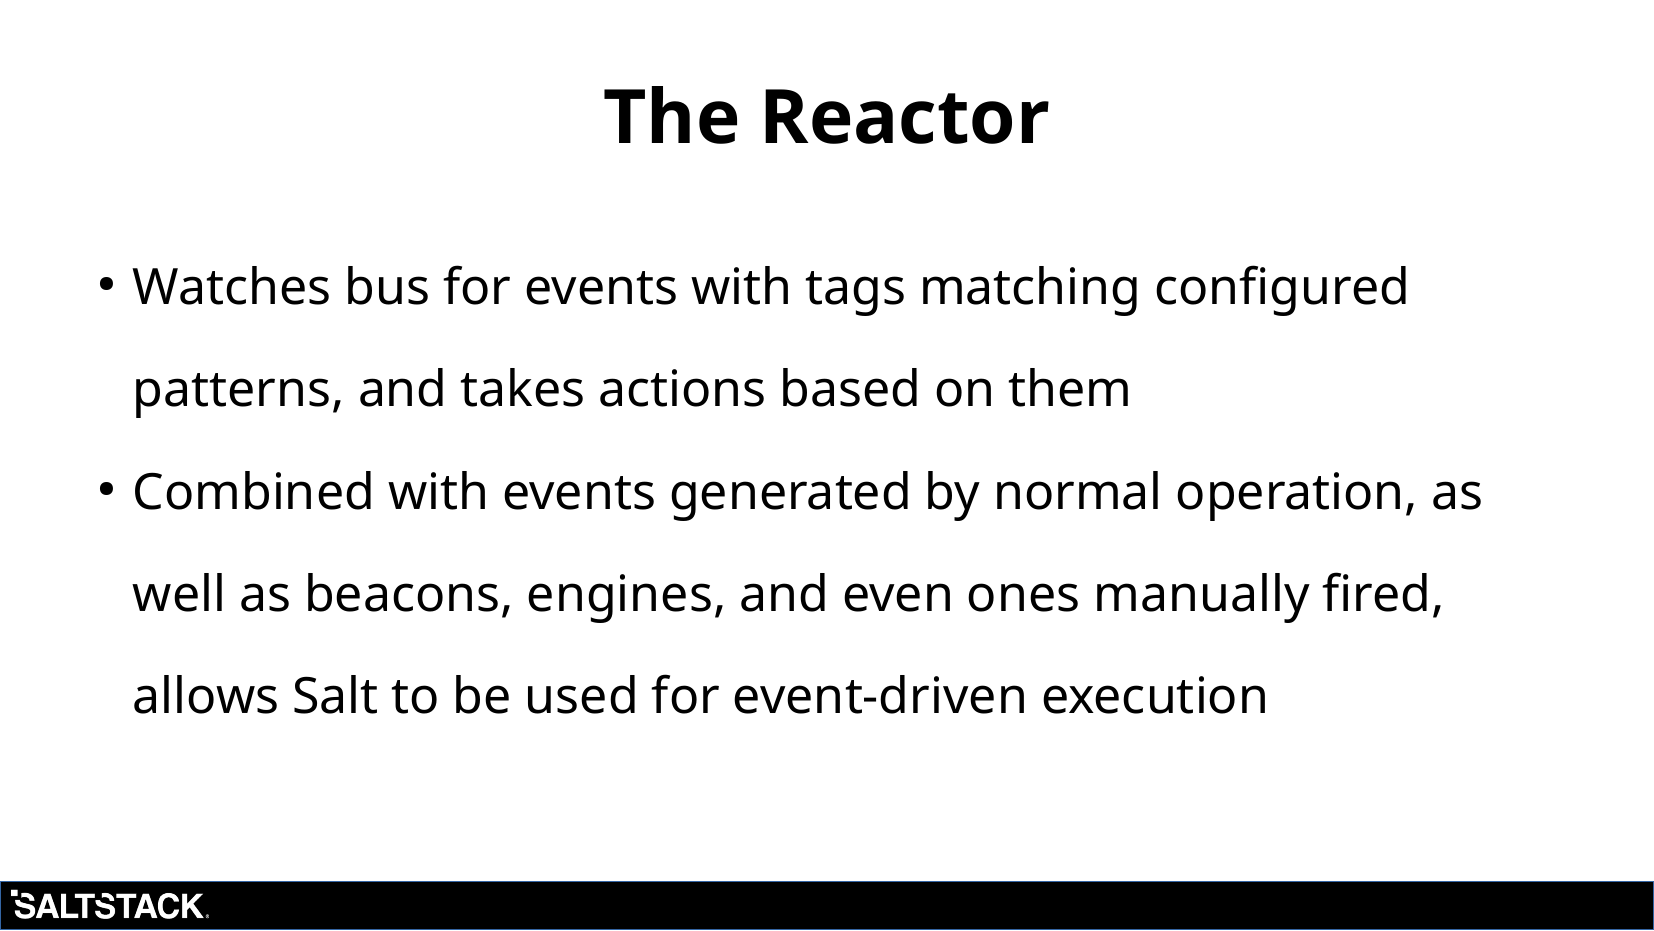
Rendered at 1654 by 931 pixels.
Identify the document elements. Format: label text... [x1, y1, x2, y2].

text_box [209, 881, 1654, 930]
picture [11, 873, 209, 931]
title The Reactor [82, 37, 1571, 193]
text_box Watches bus for events with tags matching configured patterns, and takes actions based on them Combined with events generated by normal operation, as well as beacons, engines, and even ones manually fired, allows Salt to be used for event-driven execution [82, 209, 1571, 871]
text_box [0, 881, 11, 930]
